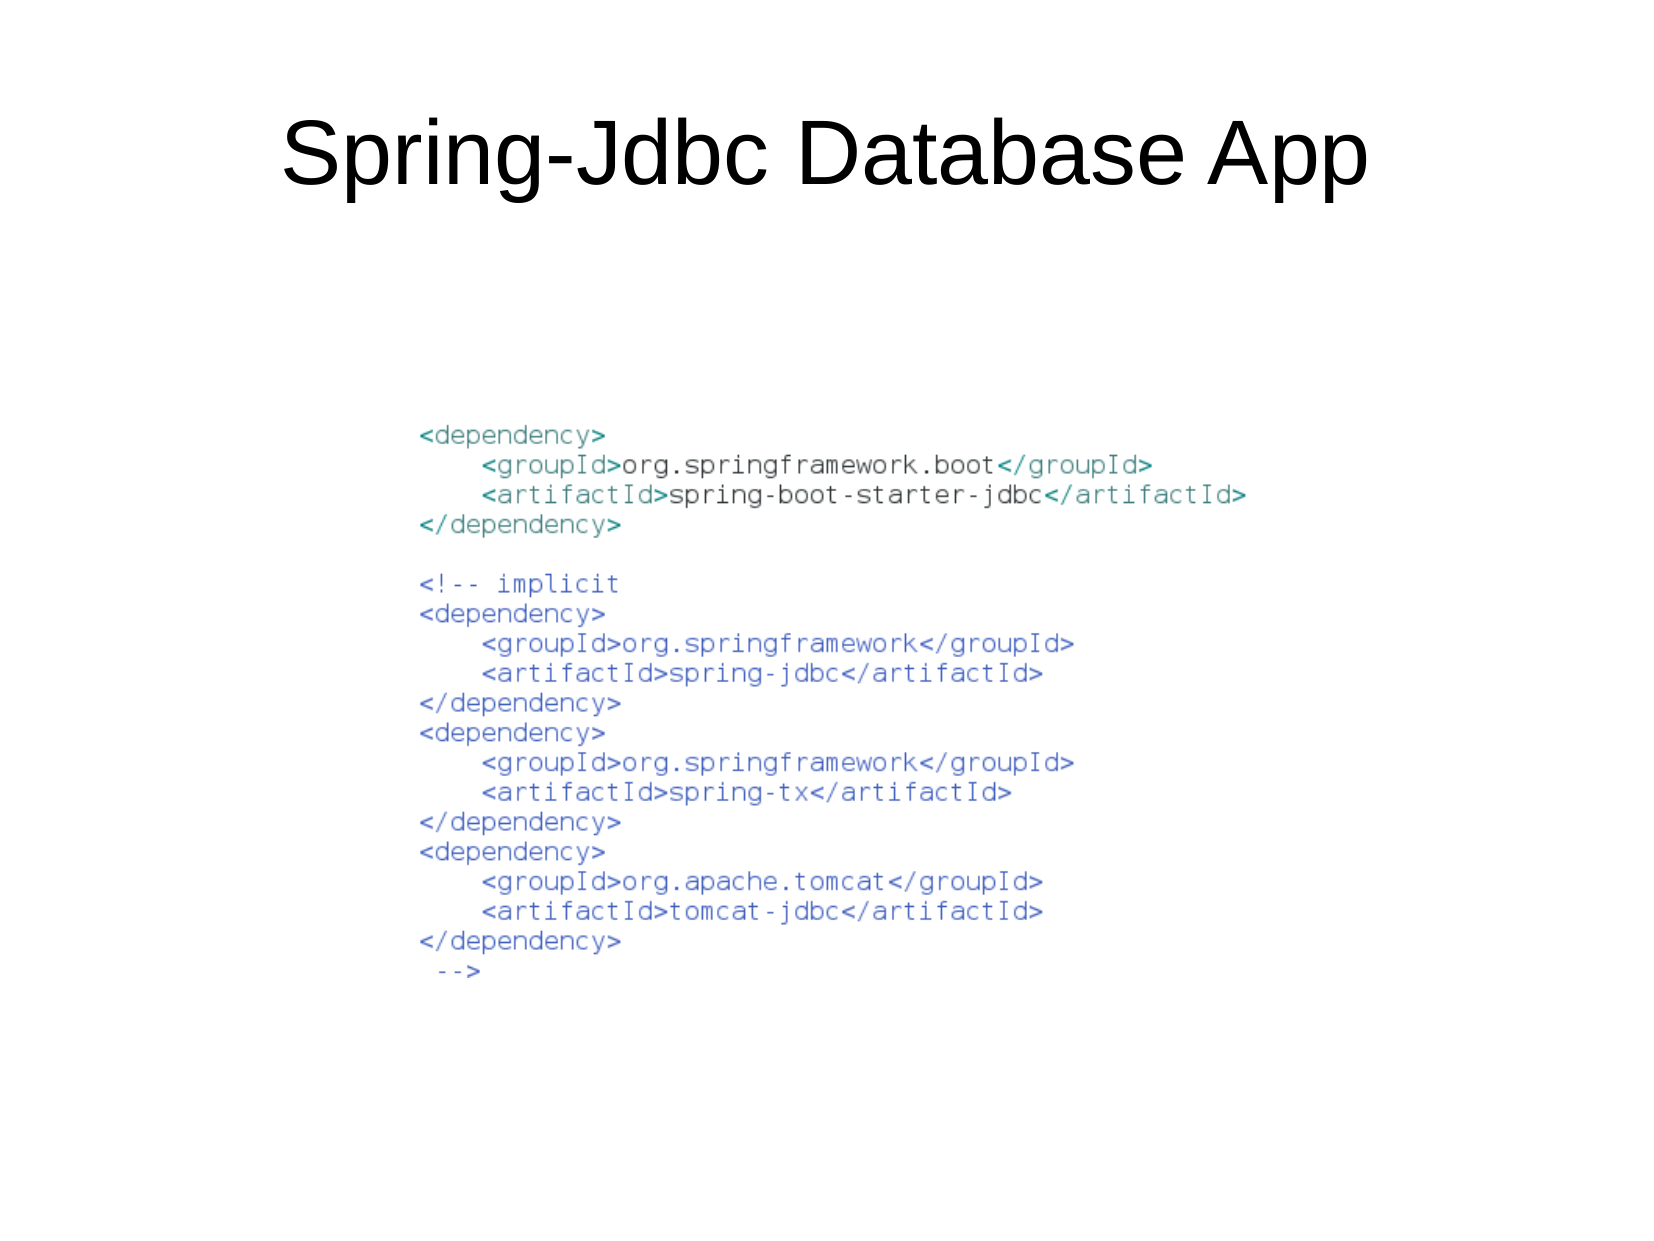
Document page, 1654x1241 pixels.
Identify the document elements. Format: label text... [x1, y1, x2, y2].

title Spring-Jdbc Database App [82, 0, 1571, 307]
picture [405, 419, 1255, 978]
